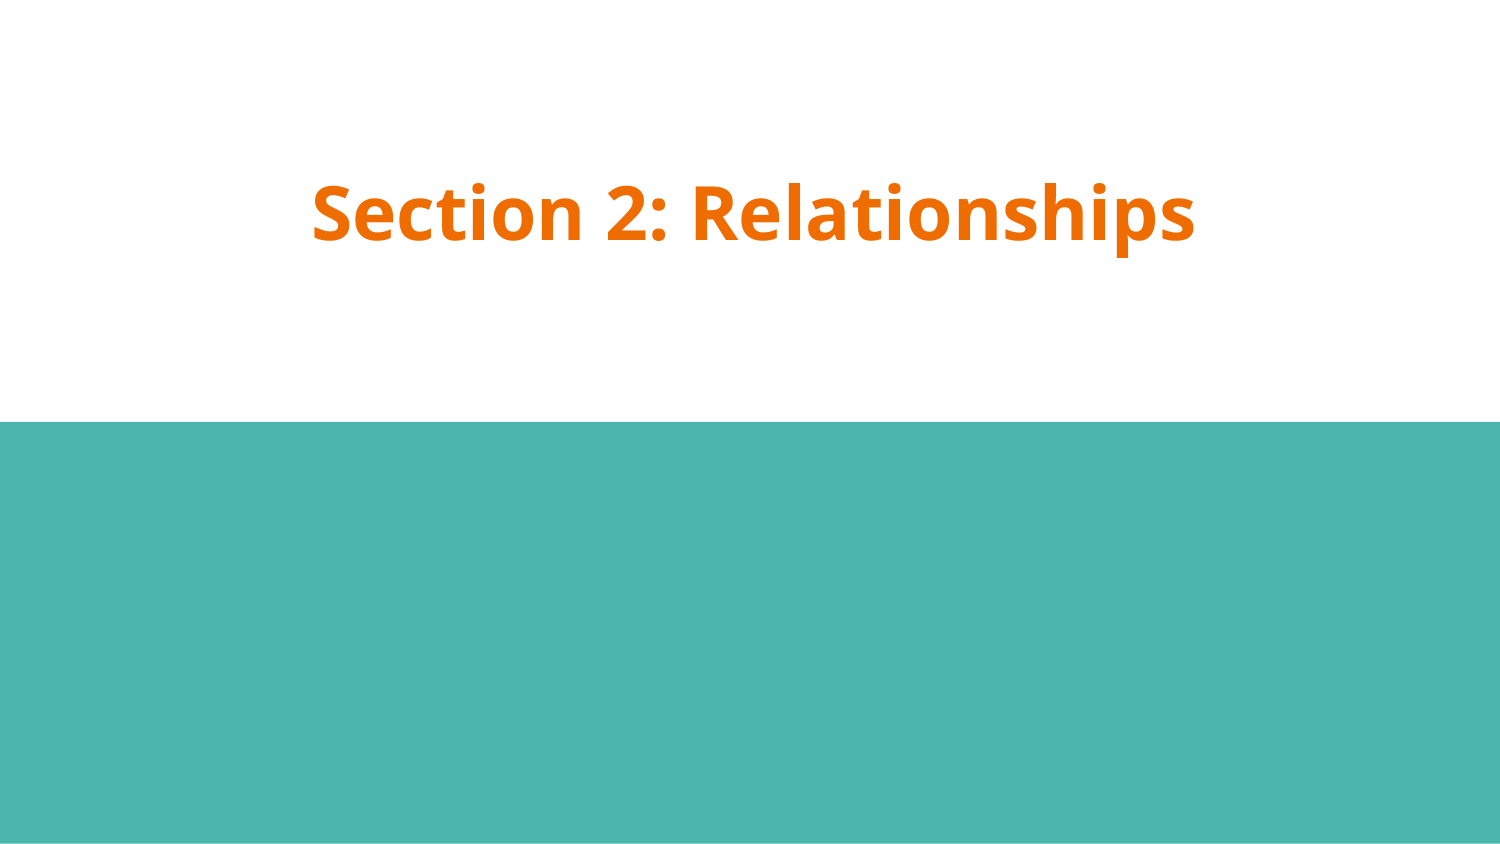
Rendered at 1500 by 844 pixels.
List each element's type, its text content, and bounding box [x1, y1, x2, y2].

title Section 2: Relationships [51, 133, 1458, 289]
